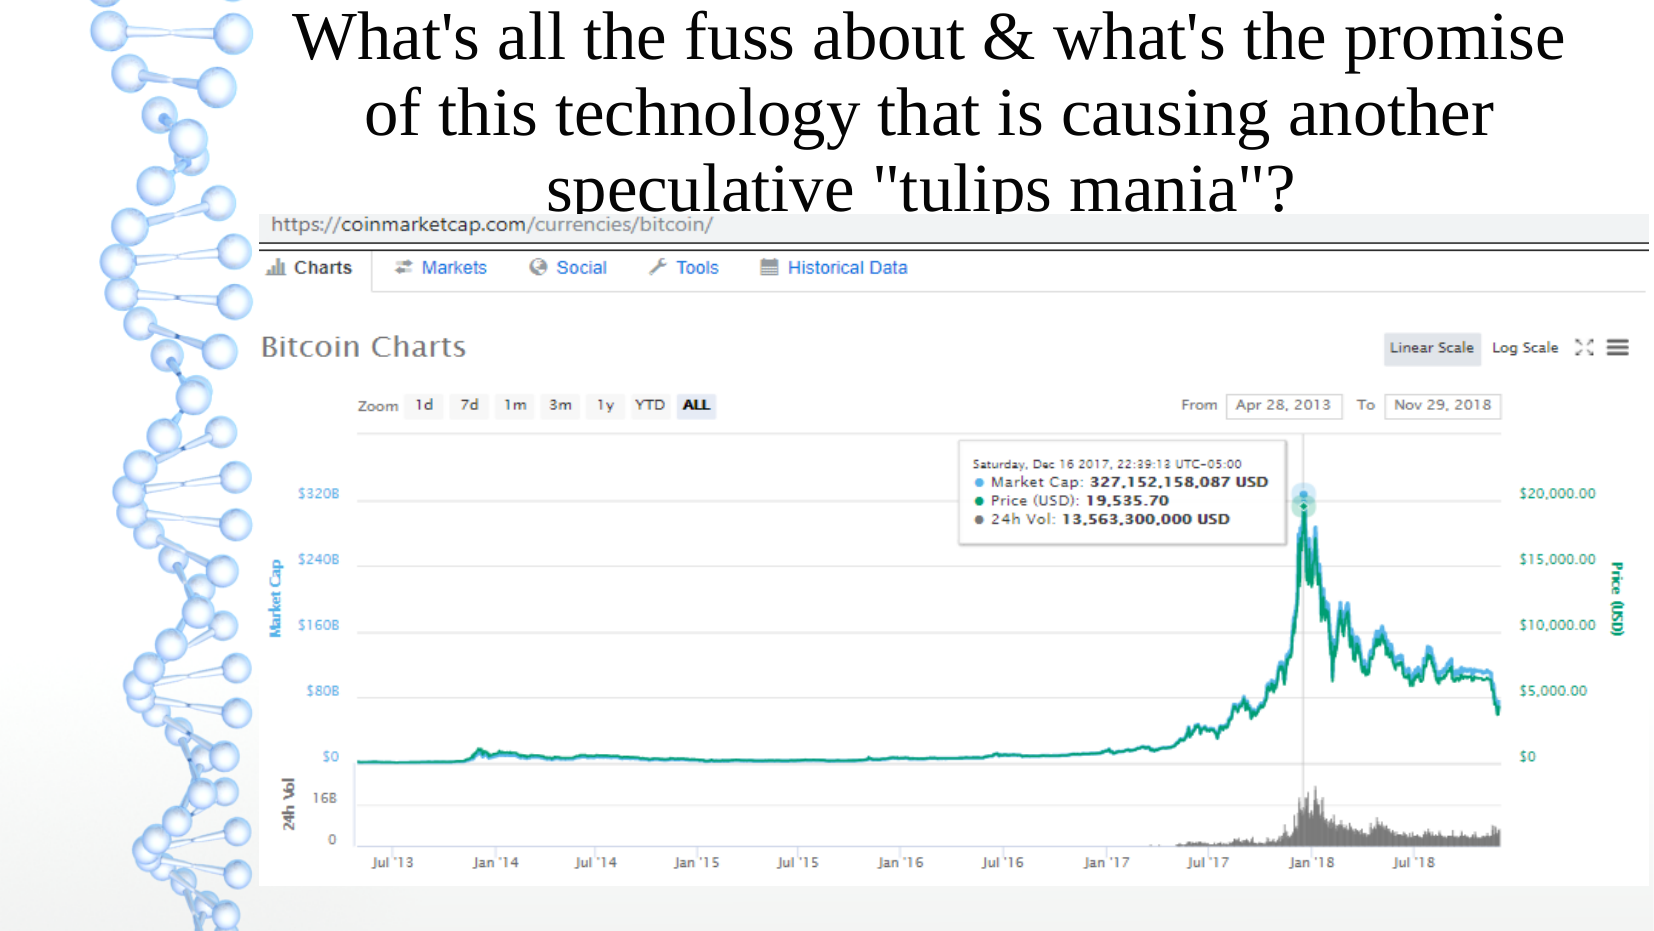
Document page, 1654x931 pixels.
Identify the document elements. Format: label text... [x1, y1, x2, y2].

picture [0, 0, 1654, 931]
title What's all the fuss about & what's the promise of this technology that is causing another speculative "tulips mania"? [265, 0, 1595, 214]
